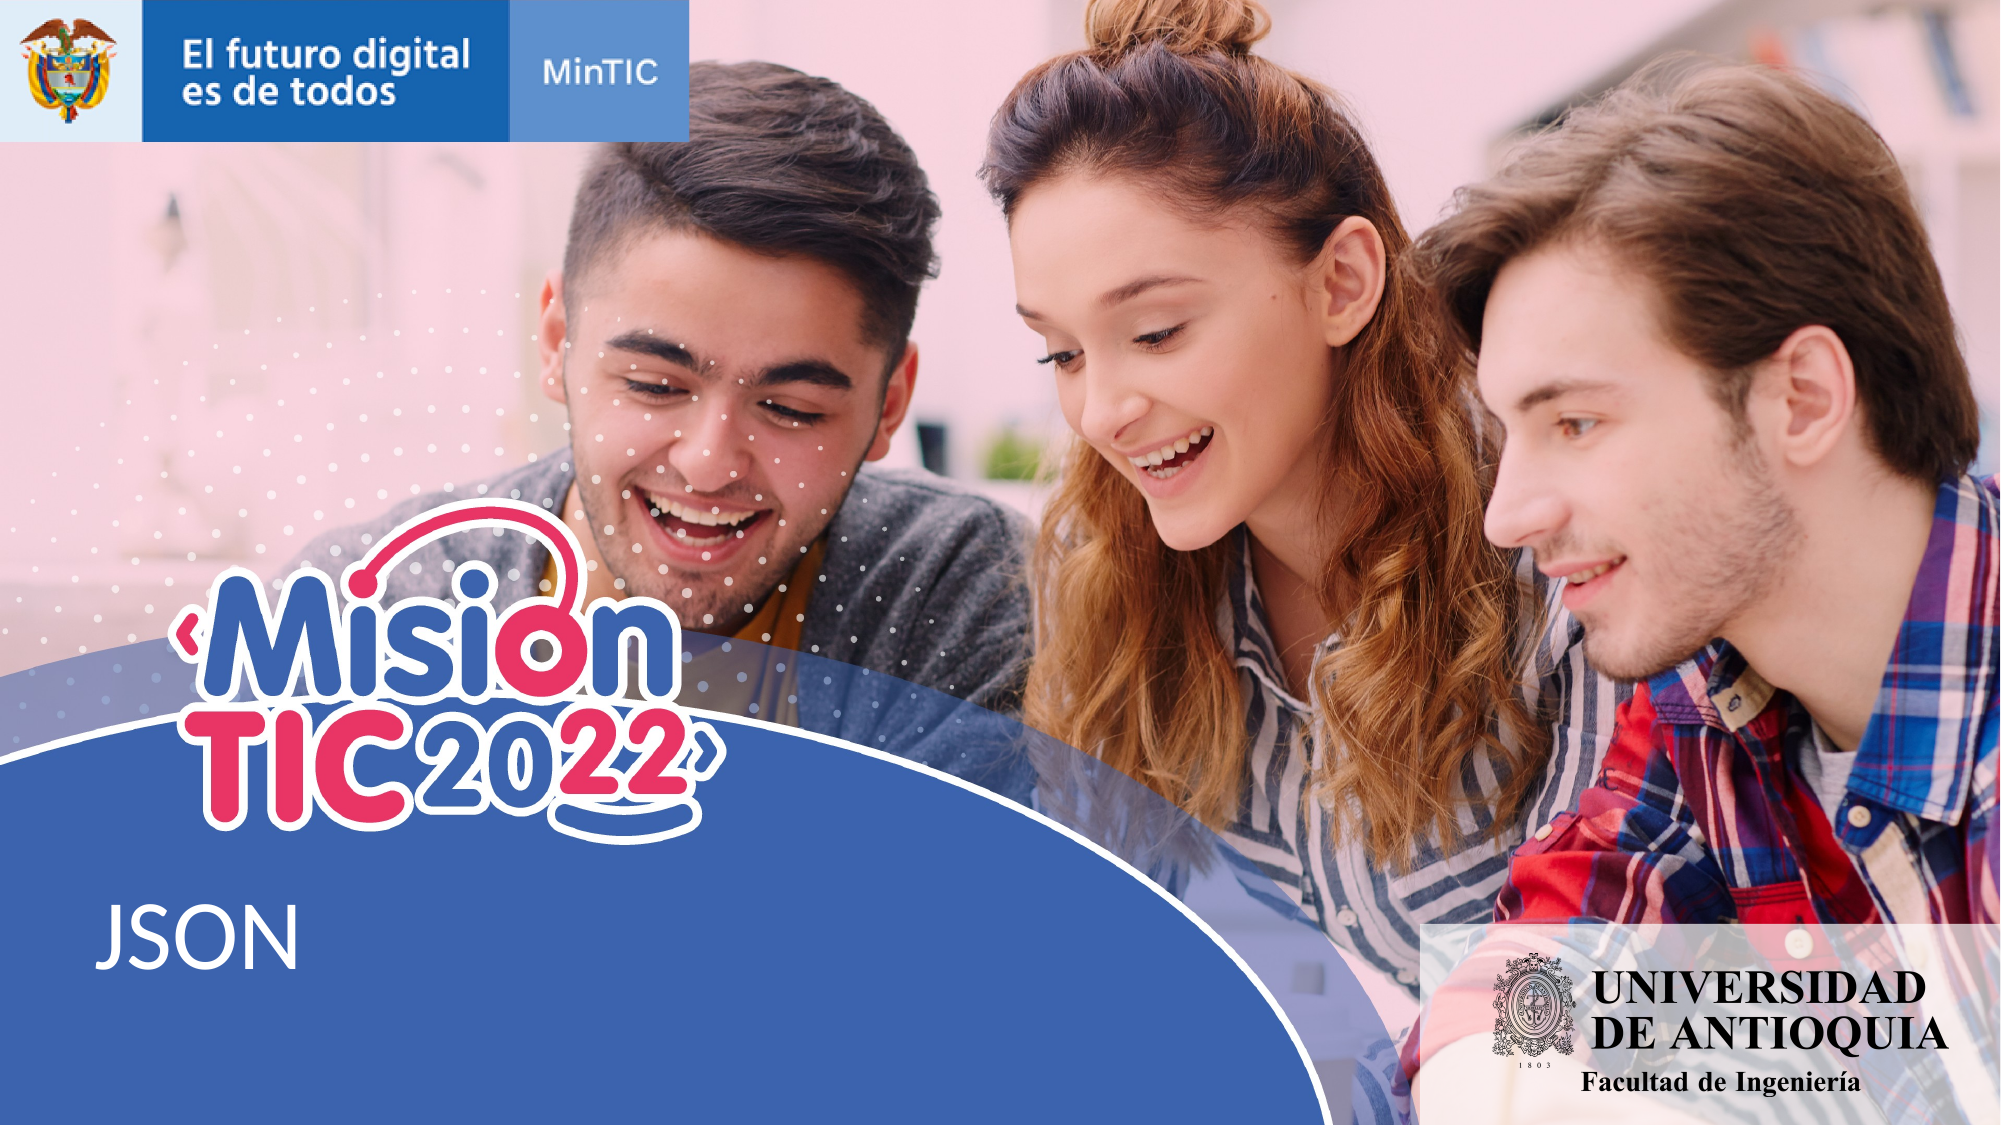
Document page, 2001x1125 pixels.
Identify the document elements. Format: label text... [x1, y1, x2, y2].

title JSON [79, 875, 926, 995]
picture [0, 0, 2001, 1125]
picture [1421, 925, 2001, 1125]
